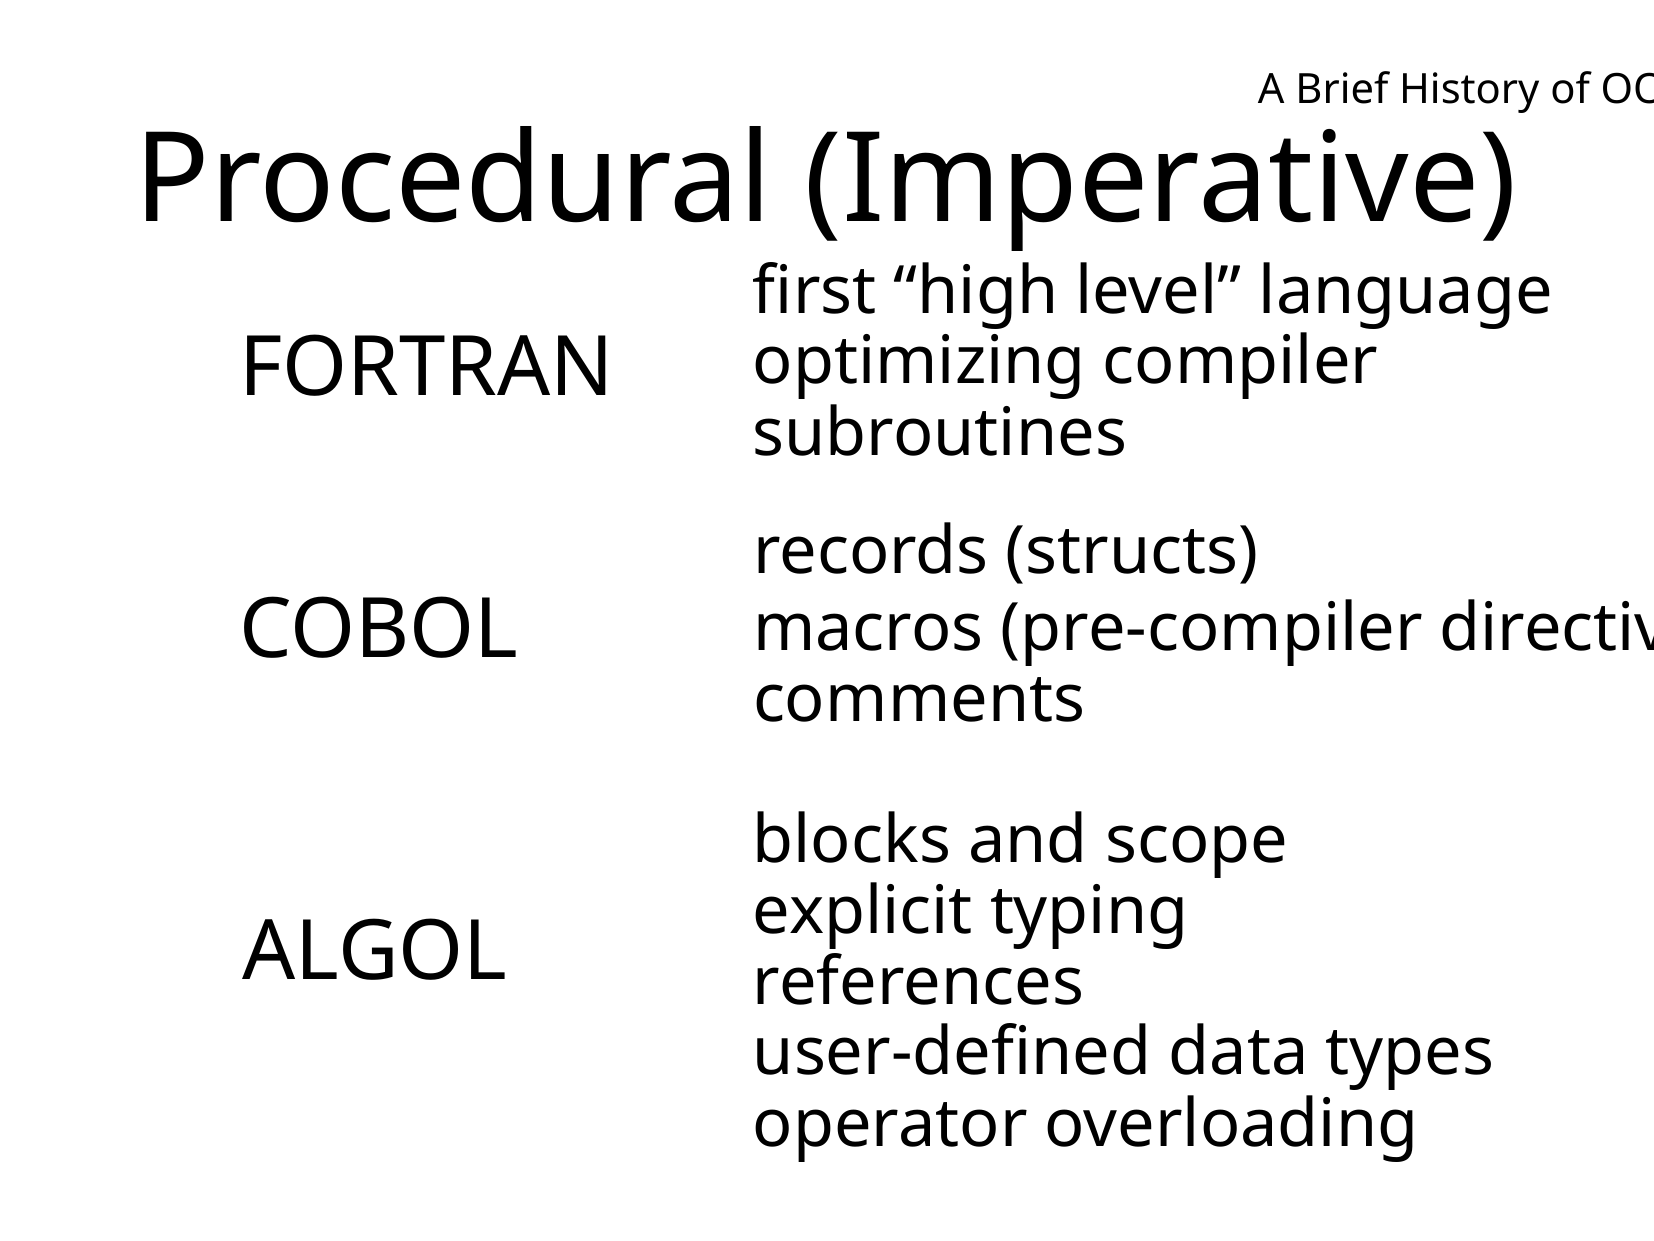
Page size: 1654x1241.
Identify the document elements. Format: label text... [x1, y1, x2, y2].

text_box first “high level” language [738, 234, 1394, 311]
text_box user-defined data types [738, 996, 1326, 1073]
text_box optimizing compiler [738, 305, 1220, 382]
text_box references [738, 925, 1010, 996]
text_box A Brief History of OO [1243, 51, 1591, 106]
text_box COBOL [225, 561, 453, 653]
text_box ALGOL [228, 883, 454, 975]
text_box macros (pre-compiler directives) [738, 571, 1527, 648]
text_box records (structs) [738, 494, 1166, 571]
text_box comments [738, 642, 1008, 719]
text_box operator overloading [738, 1067, 1250, 1144]
text_box explicit typing [738, 854, 1096, 931]
text_box Procedural (Imperative) [120, 80, 1170, 211]
text_box FORTRAN [225, 298, 526, 391]
text_box blocks and scope [738, 783, 1173, 860]
text_box subroutines [738, 376, 1035, 453]
